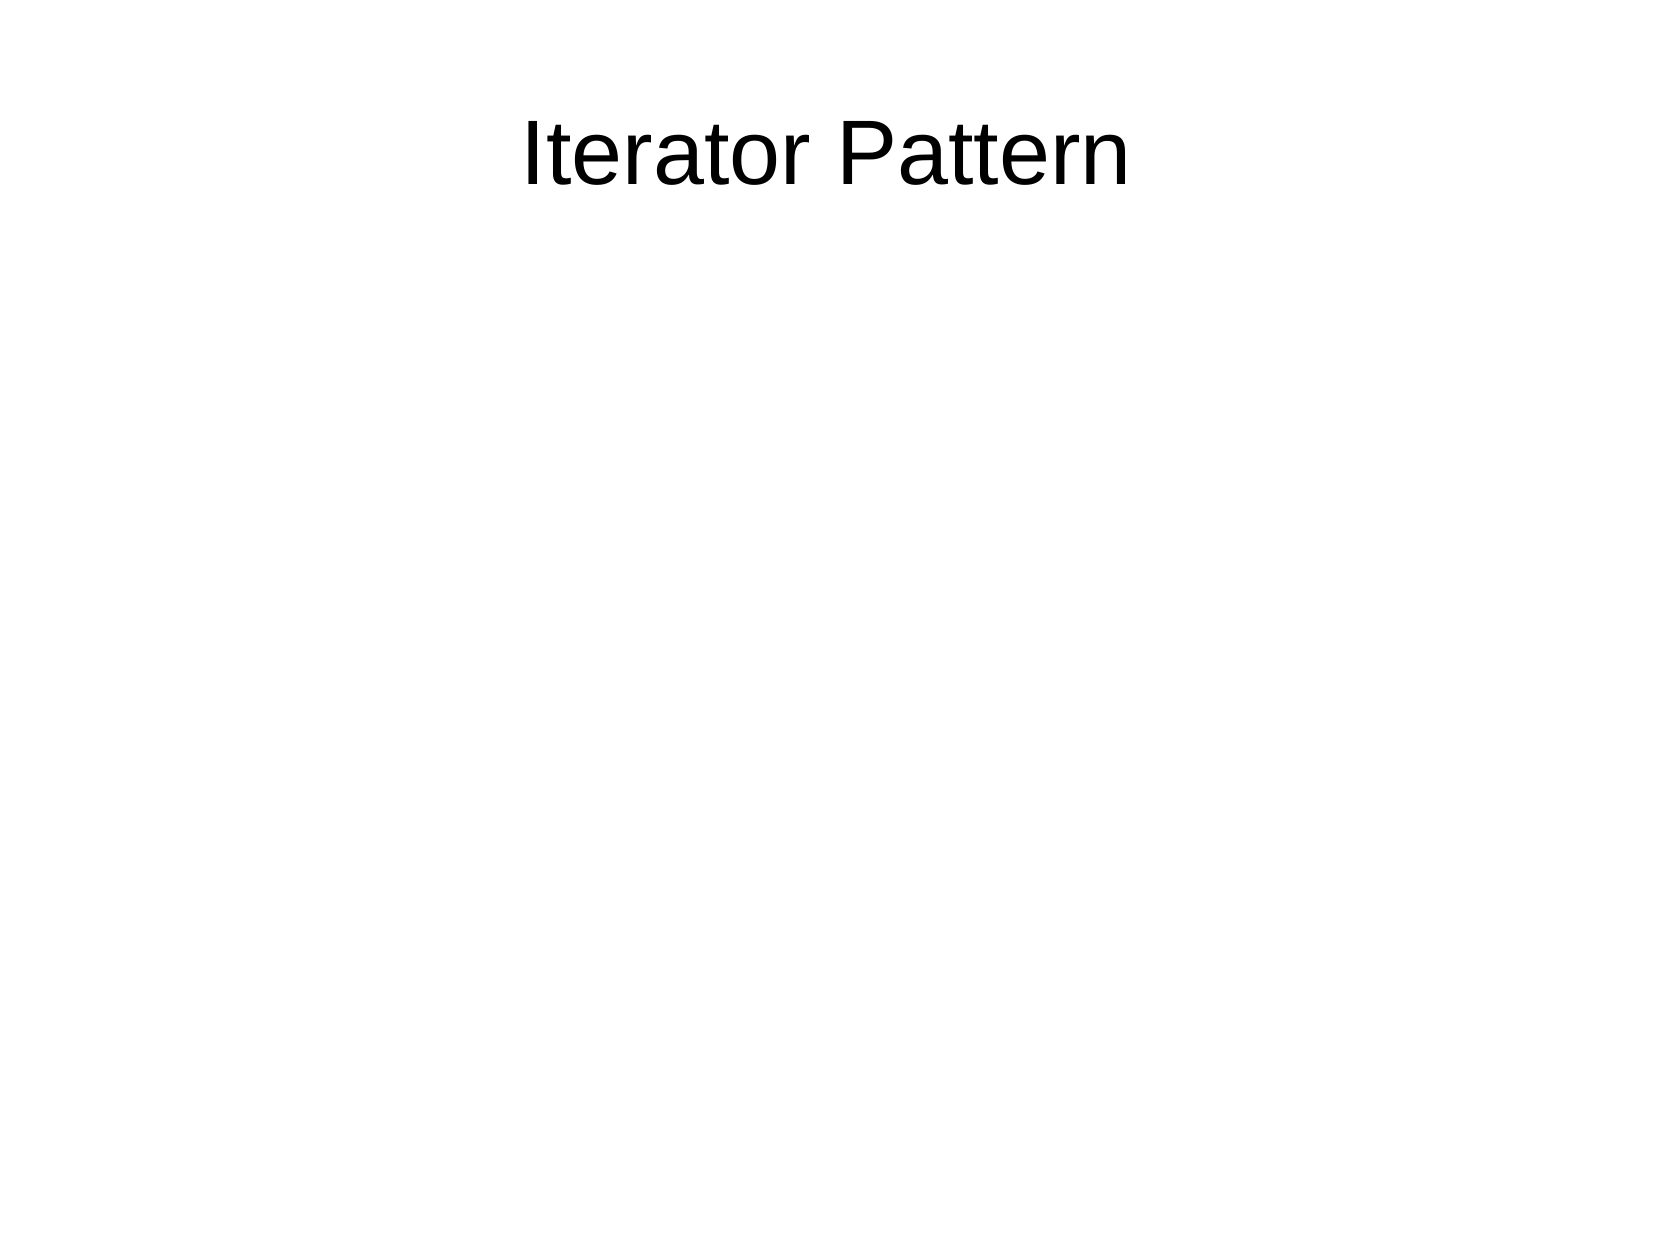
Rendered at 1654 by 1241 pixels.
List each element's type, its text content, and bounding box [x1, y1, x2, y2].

title Iterator Pattern [82, 49, 1571, 257]
